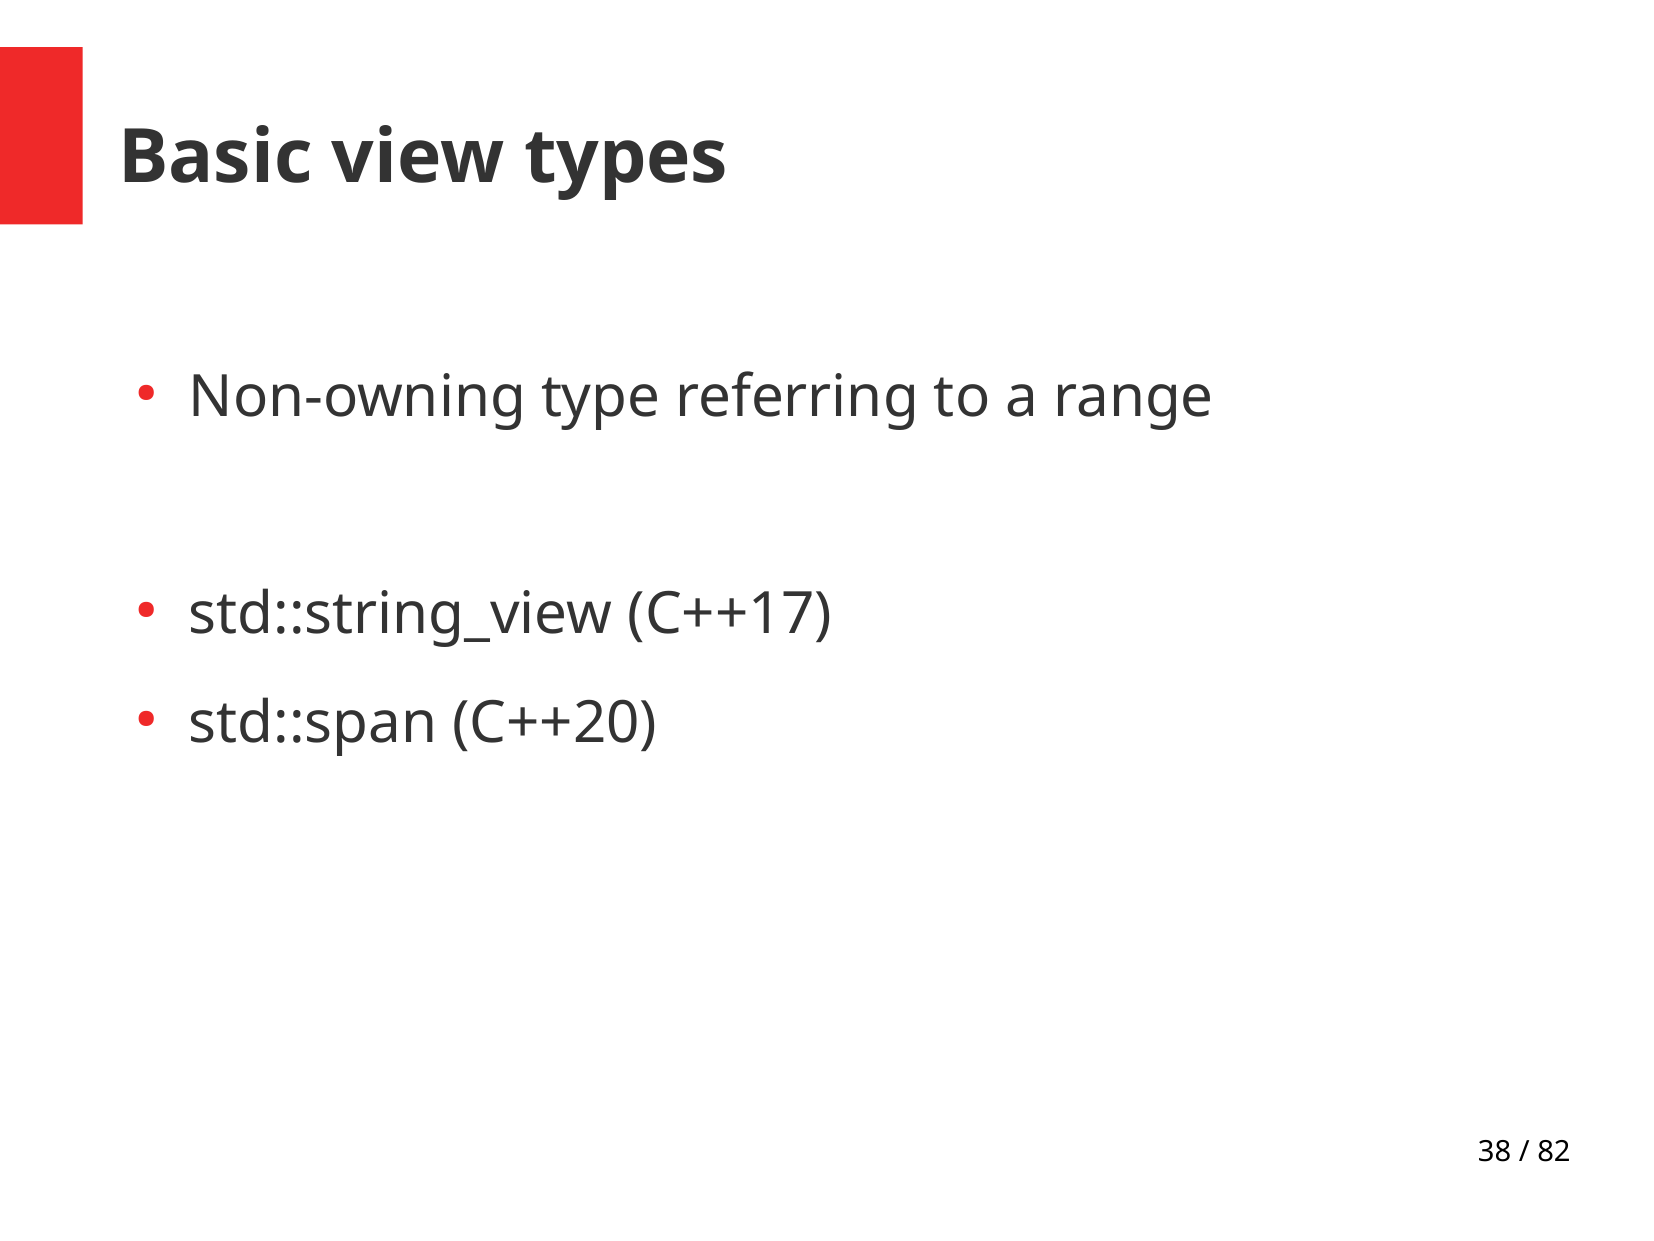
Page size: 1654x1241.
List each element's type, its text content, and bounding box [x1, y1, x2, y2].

title Basic view types [118, 49, 1571, 257]
list Non-owning type referring to a range std::string_view (C++17) std::span (C++20) [118, 354, 1536, 1074]
